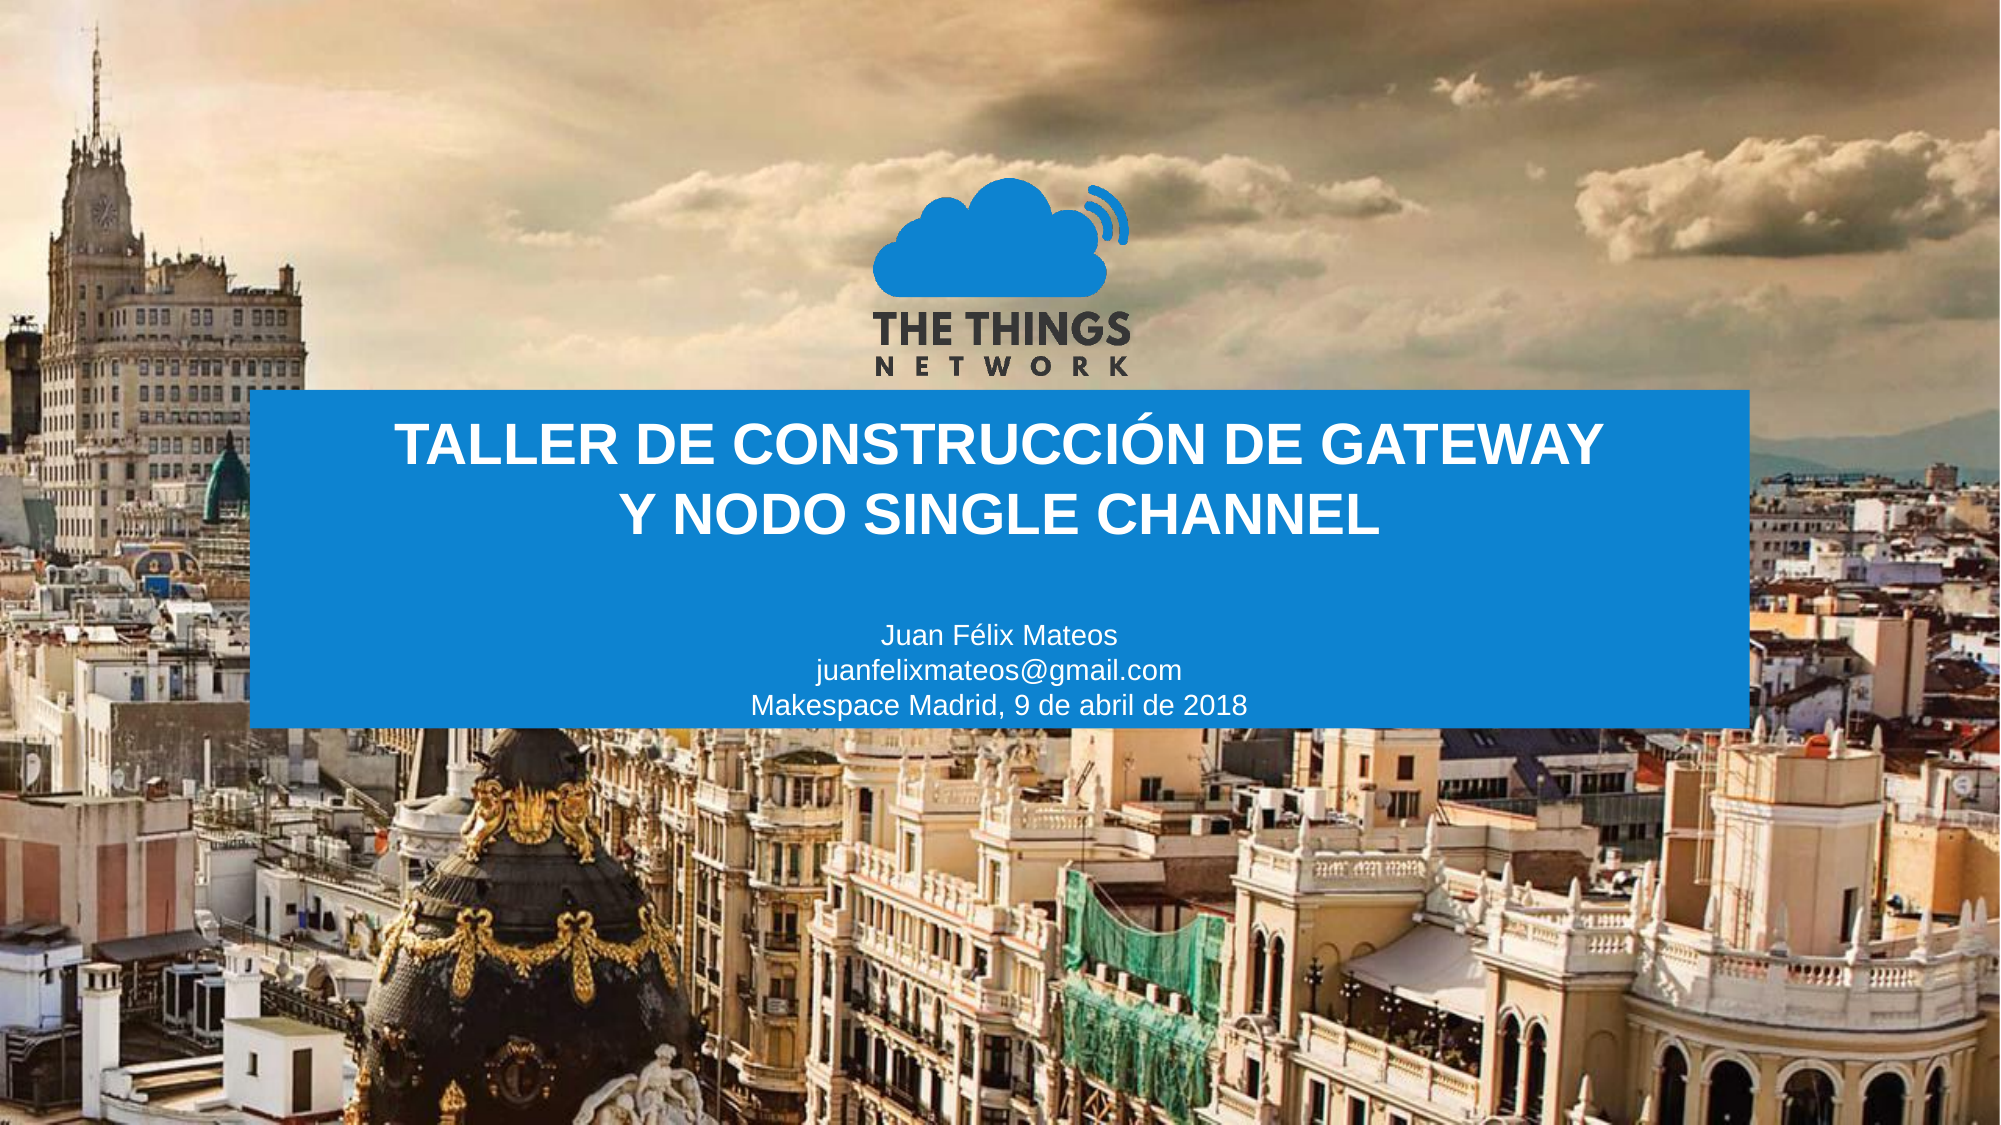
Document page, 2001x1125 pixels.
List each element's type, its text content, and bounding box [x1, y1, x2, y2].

picture [0, 0, 2000, 1125]
text_box TALLER DE CONSTRUCCIÓN DE GATEWAY Y NODO SINGLE CHANNEL Juan Félix Mateos juanfelixmateos@gmail.com Makespace Madrid, 9 de abril de 2018 [249, 389, 1750, 729]
